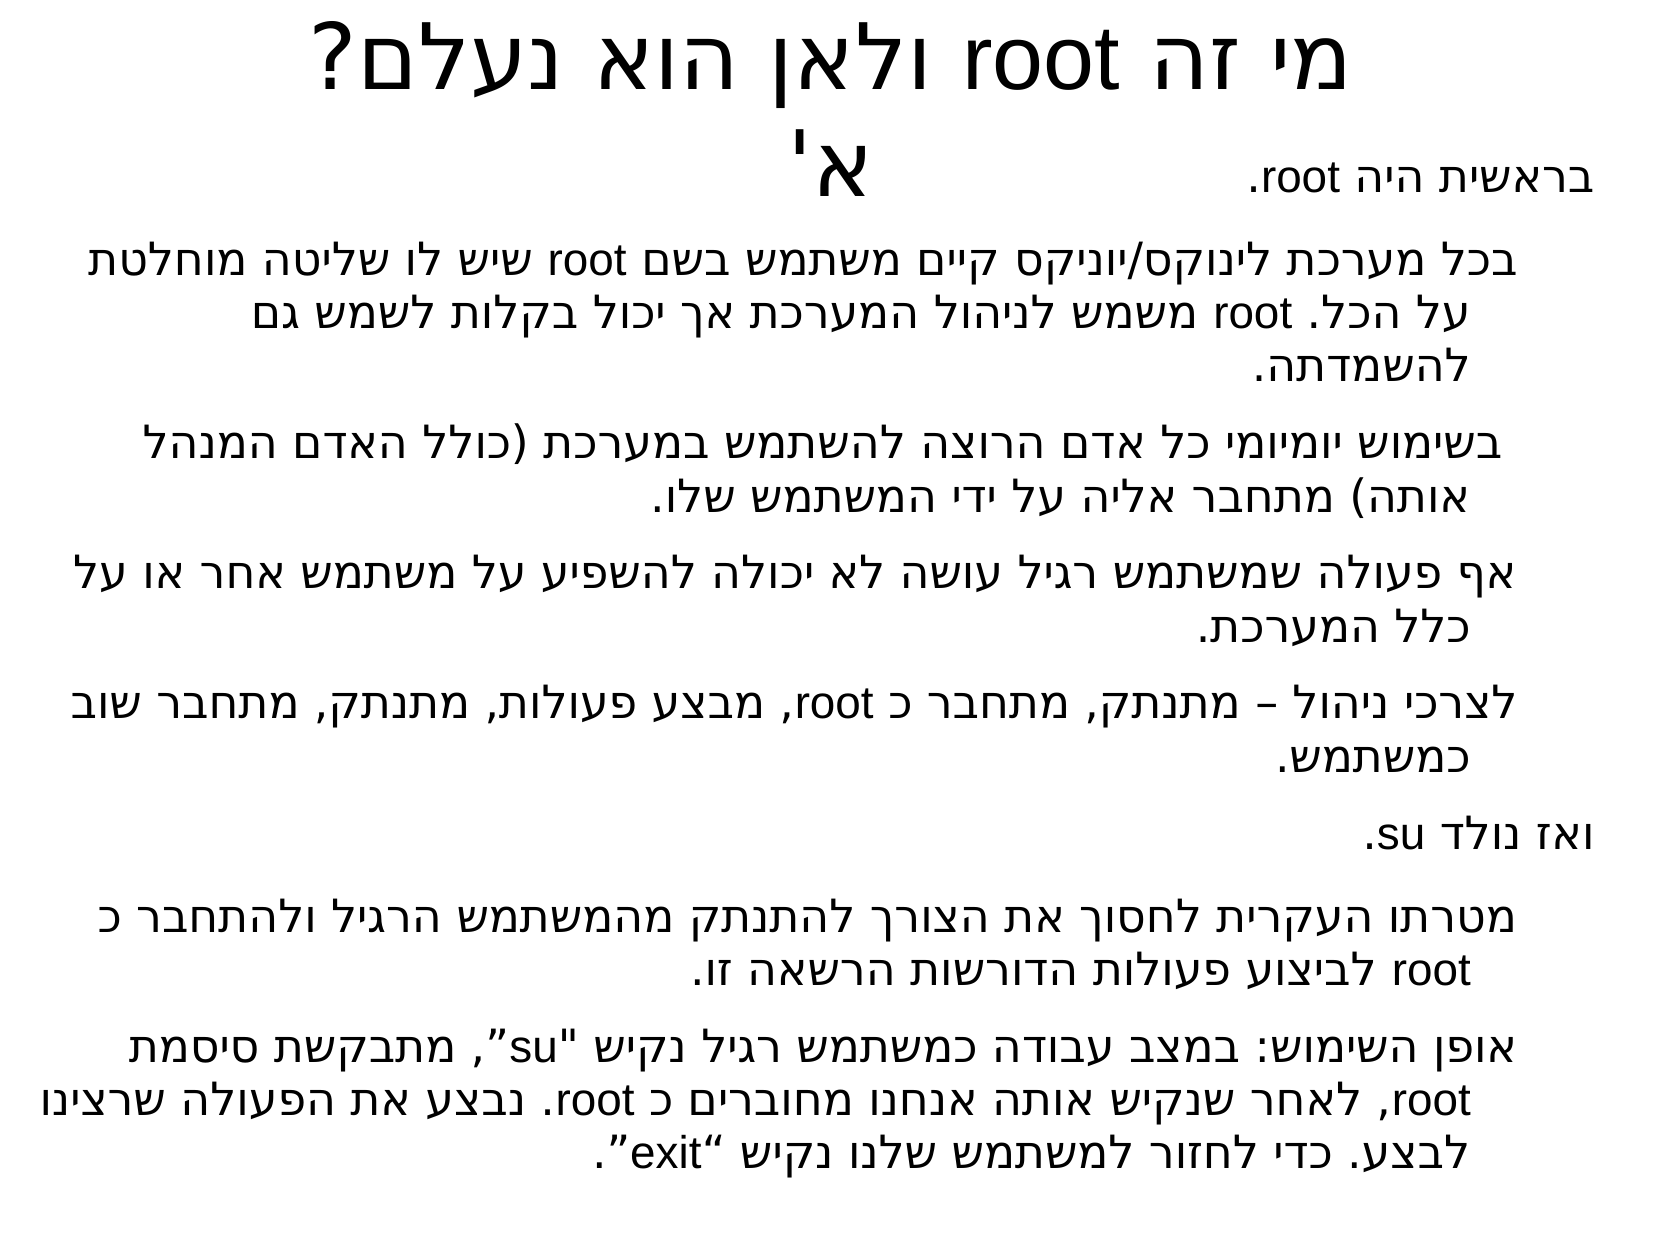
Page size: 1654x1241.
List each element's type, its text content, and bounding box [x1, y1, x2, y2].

list בראשית היה root. בכל מערכת לינוקס/יוניקס קיים משתמש בשם root שיש לו שליטה מוחלטת על הכל. root משמש לניהול המערכת אך יכול בקלות לשמש גם להשמדתה. בשימוש יומיומי כל אדם הרוצה להשתמש במערכת (כולל האדם המנהל אותה) מתחבר אליה על ידי המשתמש שלו. אף פעולה שמשתמש רגיל עושה לא יכולה להשפיע על משתמש אחר או על כלל המערכת. לצרכי ניהול – מתנתק, מתחבר כ root, מבצע פעולות, מתנתק, מתחבר שוב כמשתמש. ואז נולד su. מטרתו העקרית לחסוך את הצורך להתנתק מהמשתמש הרגיל ולהתחבר כ root לביצוע פעולות הדורשות הרשאה זו. אופן השימוש: במצב עבודה כמשתמש רגיל נקיש "su”, מתבקשת סיסמת root, לאחר שנקיש אותה אנחנו מחוברים כ root. נבצע את הפעולה שרצינו לבצע. כדי לחזור למשתמש שלנו נקיש “exit”. [37, 150, 1613, 1215]
title מי זה root ולאן הוא נעלם? א' [86, 0, 1576, 150]
